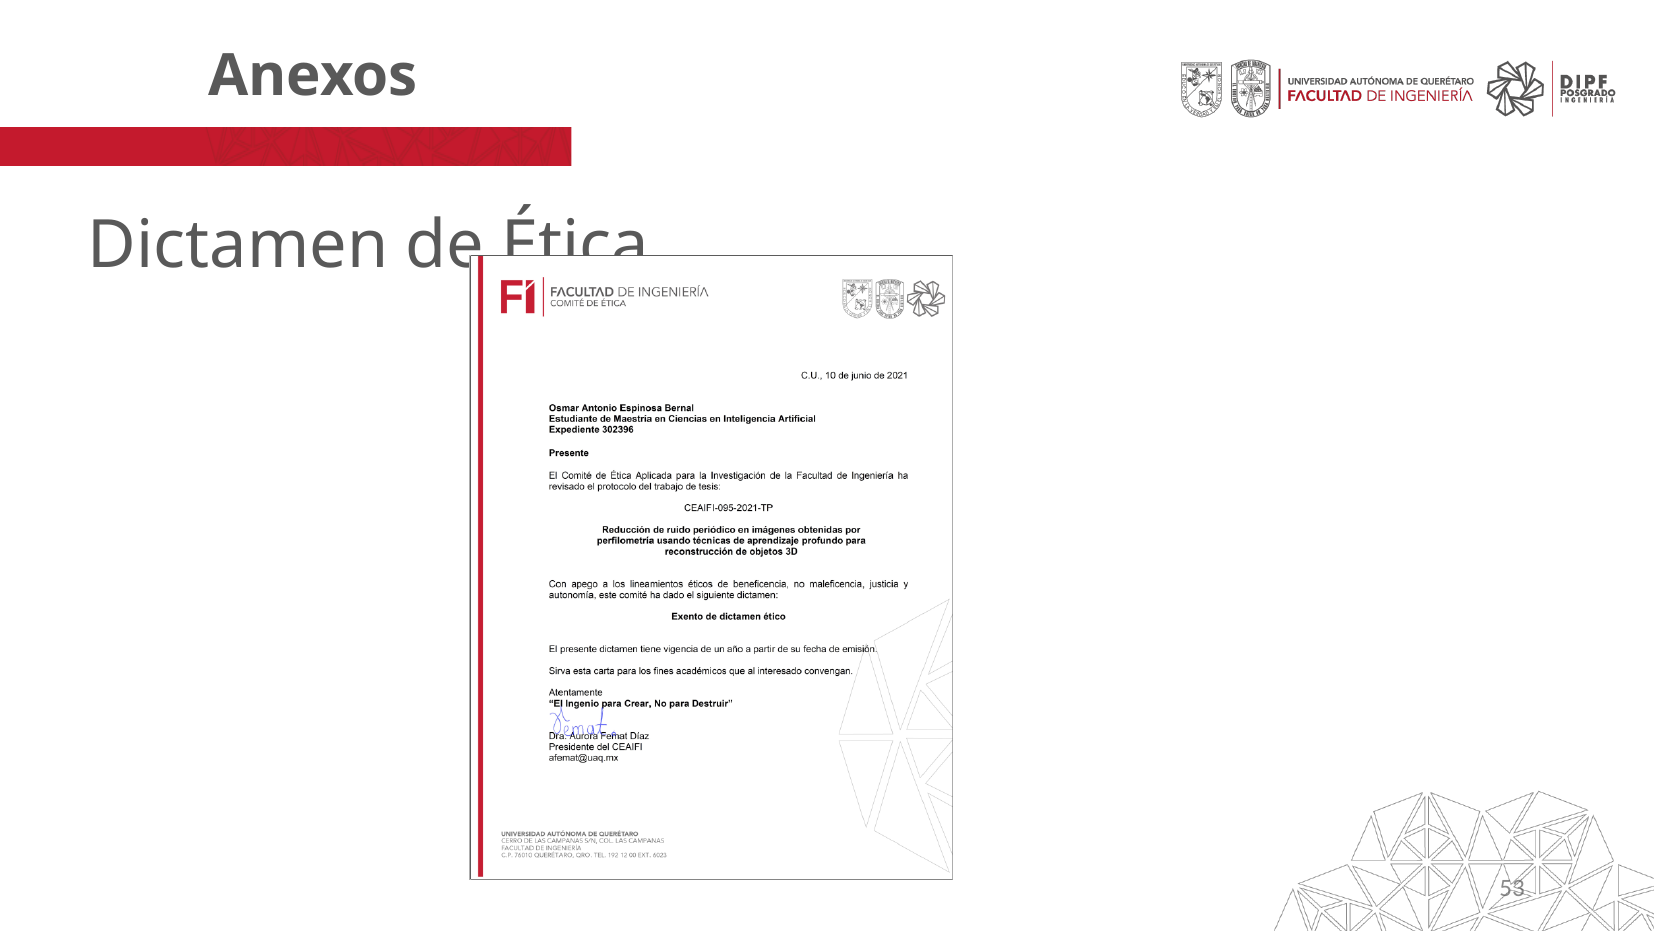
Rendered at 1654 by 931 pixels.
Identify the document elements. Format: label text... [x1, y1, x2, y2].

picture [1257, 781, 1654, 931]
text_box Dictamen de Ética [73, 195, 1636, 332]
picture [1176, 54, 1620, 133]
picture [469, 255, 953, 880]
text_box Anexos [54, 11, 572, 127]
picture [0, 127, 572, 166]
